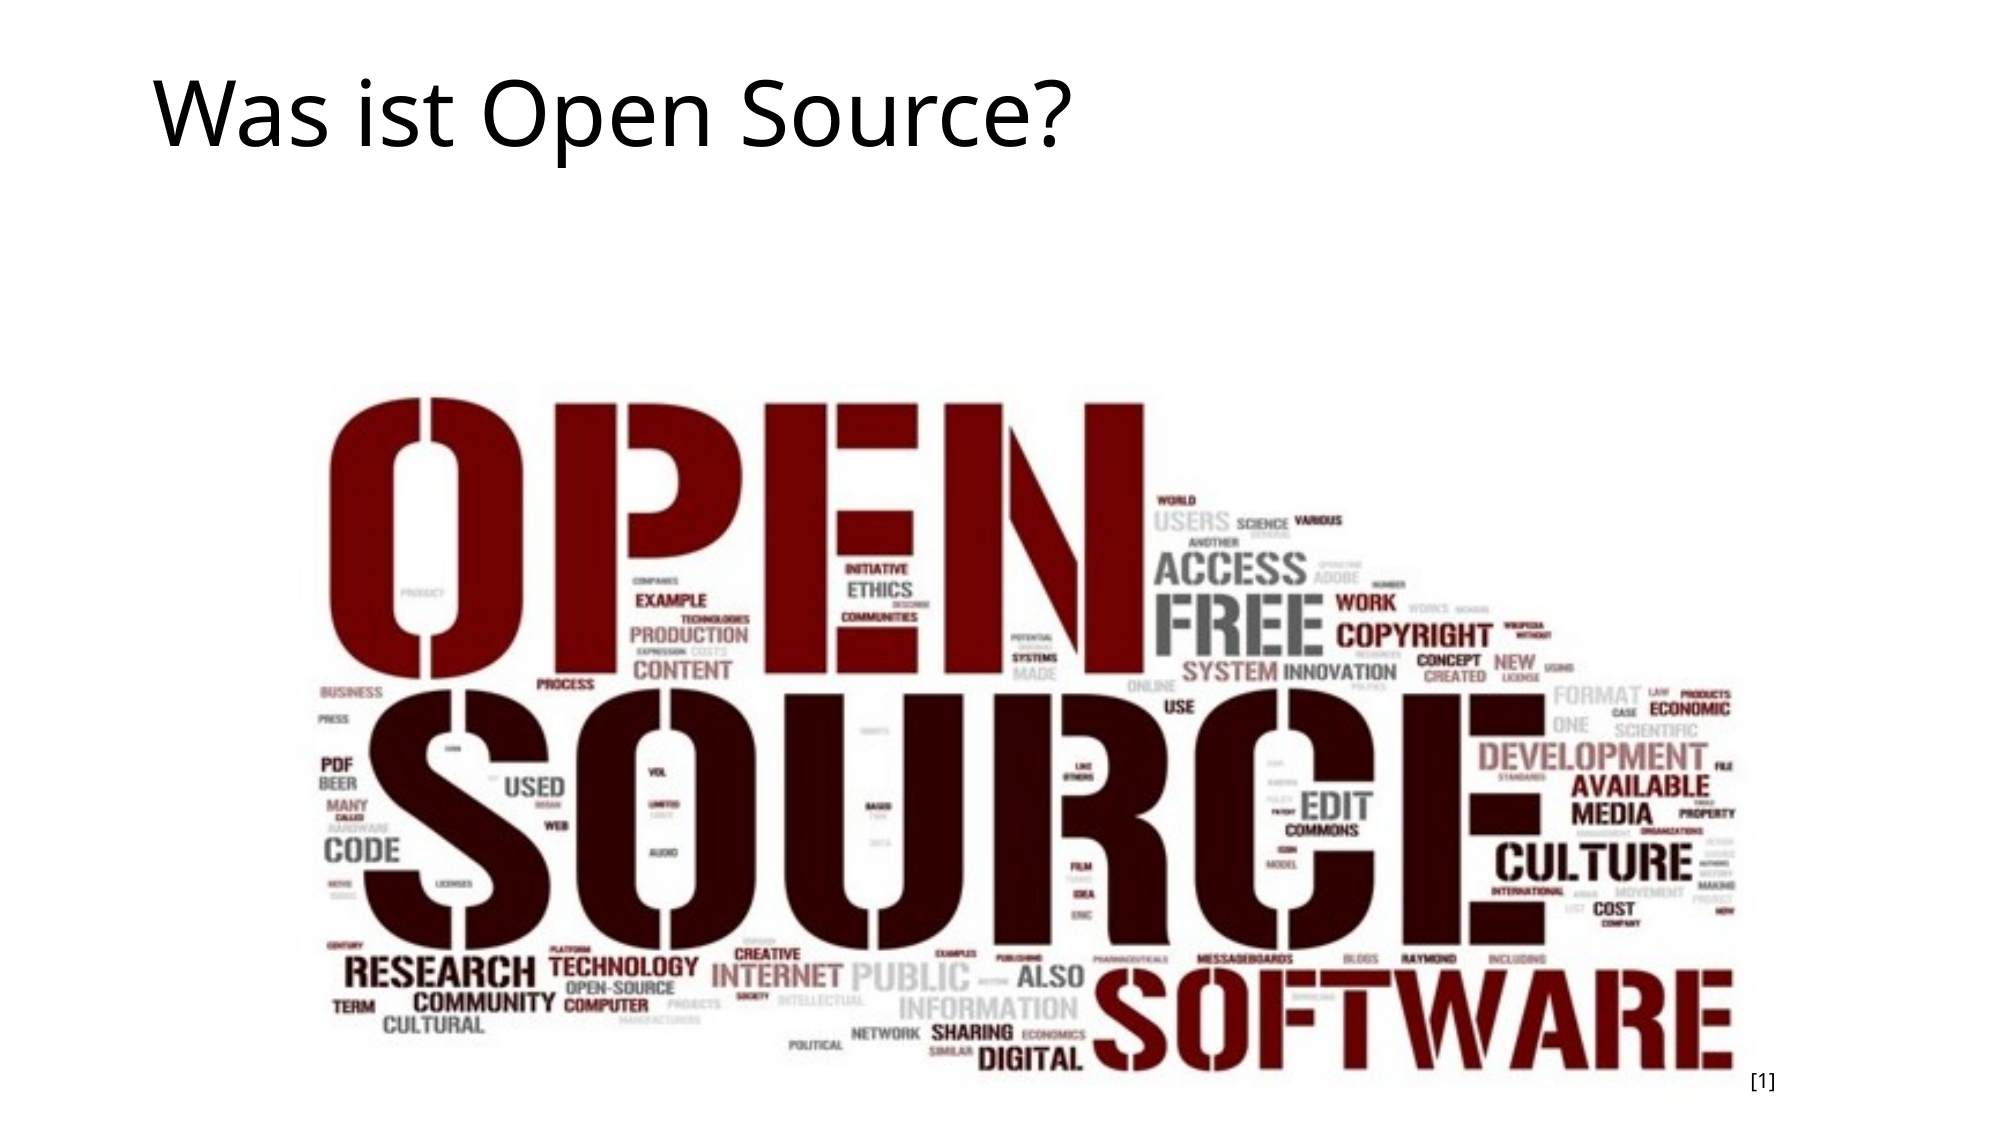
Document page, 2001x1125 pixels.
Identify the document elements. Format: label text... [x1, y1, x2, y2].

title [1] [1735, 1062, 1796, 1097]
title Was ist Open Source? [137, 59, 1863, 278]
picture [295, 382, 1760, 1099]
